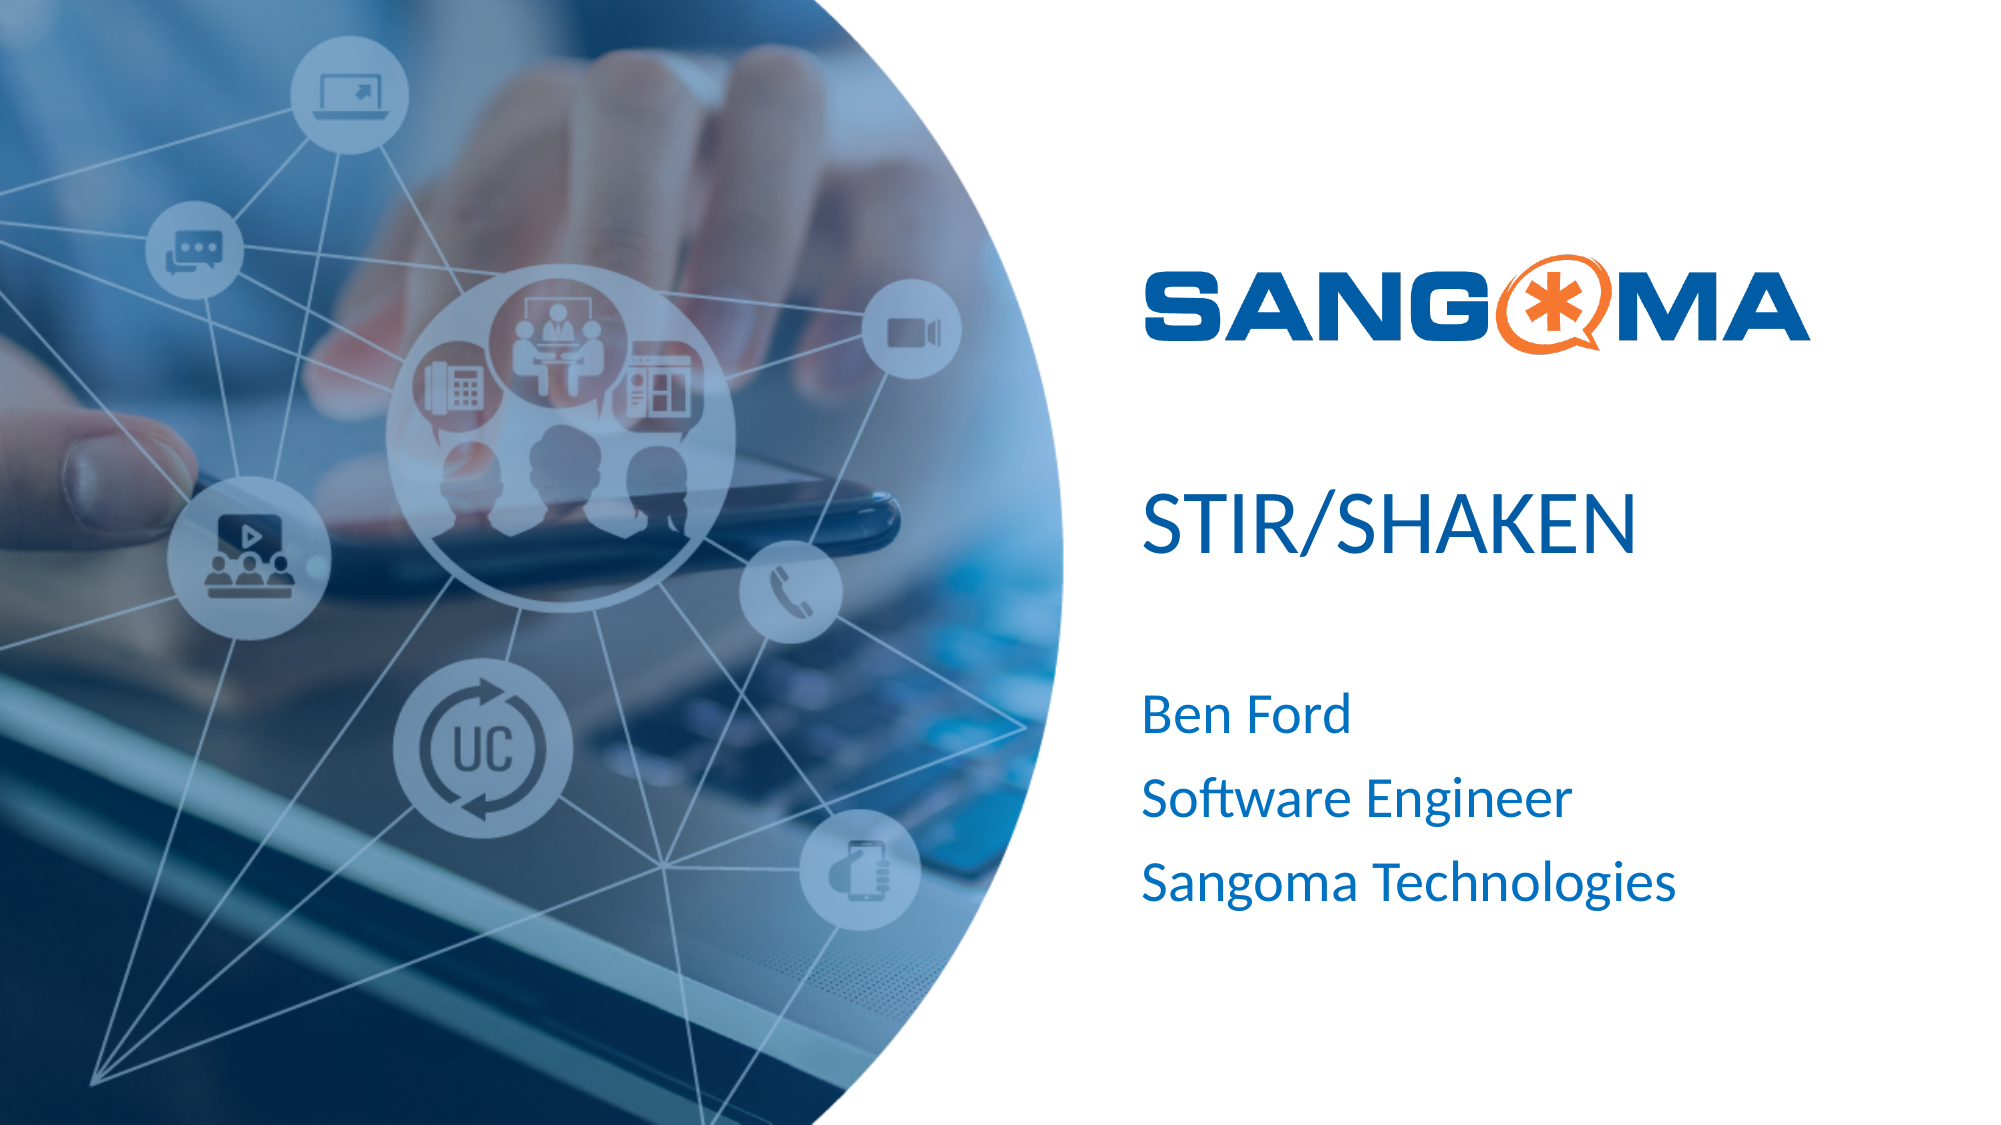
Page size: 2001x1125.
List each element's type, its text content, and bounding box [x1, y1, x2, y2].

list Ben Ford Software Engineer Sangoma Technologies [1126, 675, 1925, 930]
title STIR/SHAKEN [1126, 396, 1925, 652]
picture [0, 0, 2001, 1125]
